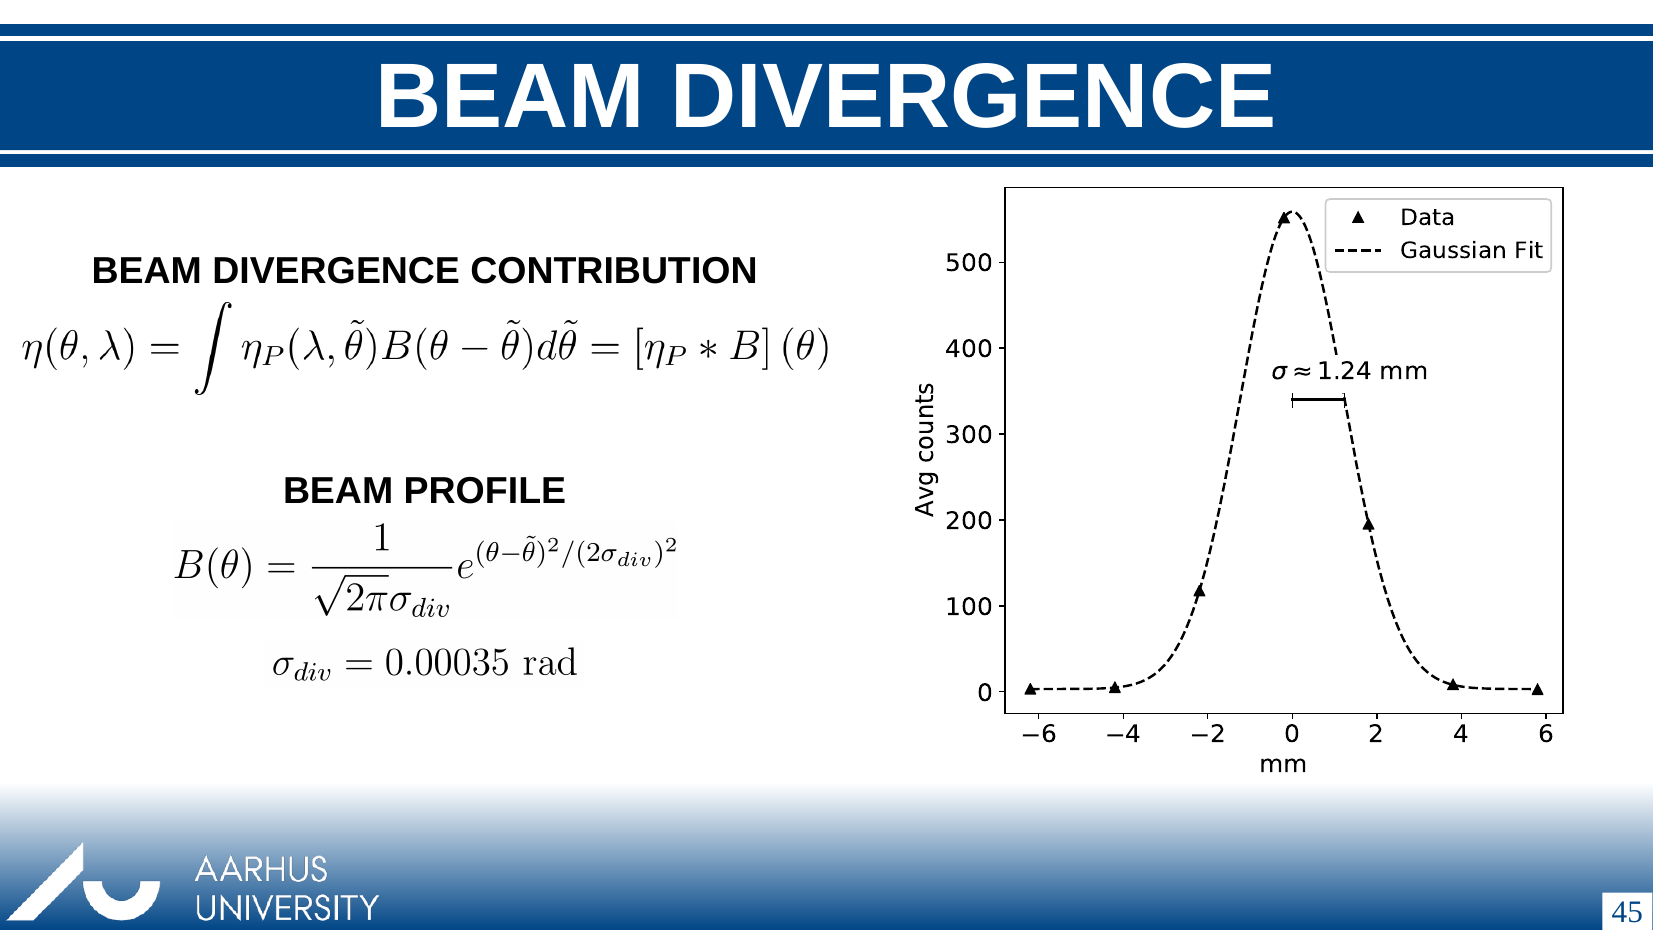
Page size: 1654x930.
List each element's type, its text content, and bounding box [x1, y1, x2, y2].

picture [172, 521, 678, 620]
text_box BEAM PROFILE [268, 462, 582, 520]
picture [915, 167, 1635, 778]
picture [16, 292, 833, 404]
picture [265, 639, 585, 691]
picture [5, 841, 414, 928]
text_box BEAM DIVERGENCE CONTRIBUTION [76, 242, 773, 300]
title BEAM DIVERGENCE [0, 41, 1653, 151]
